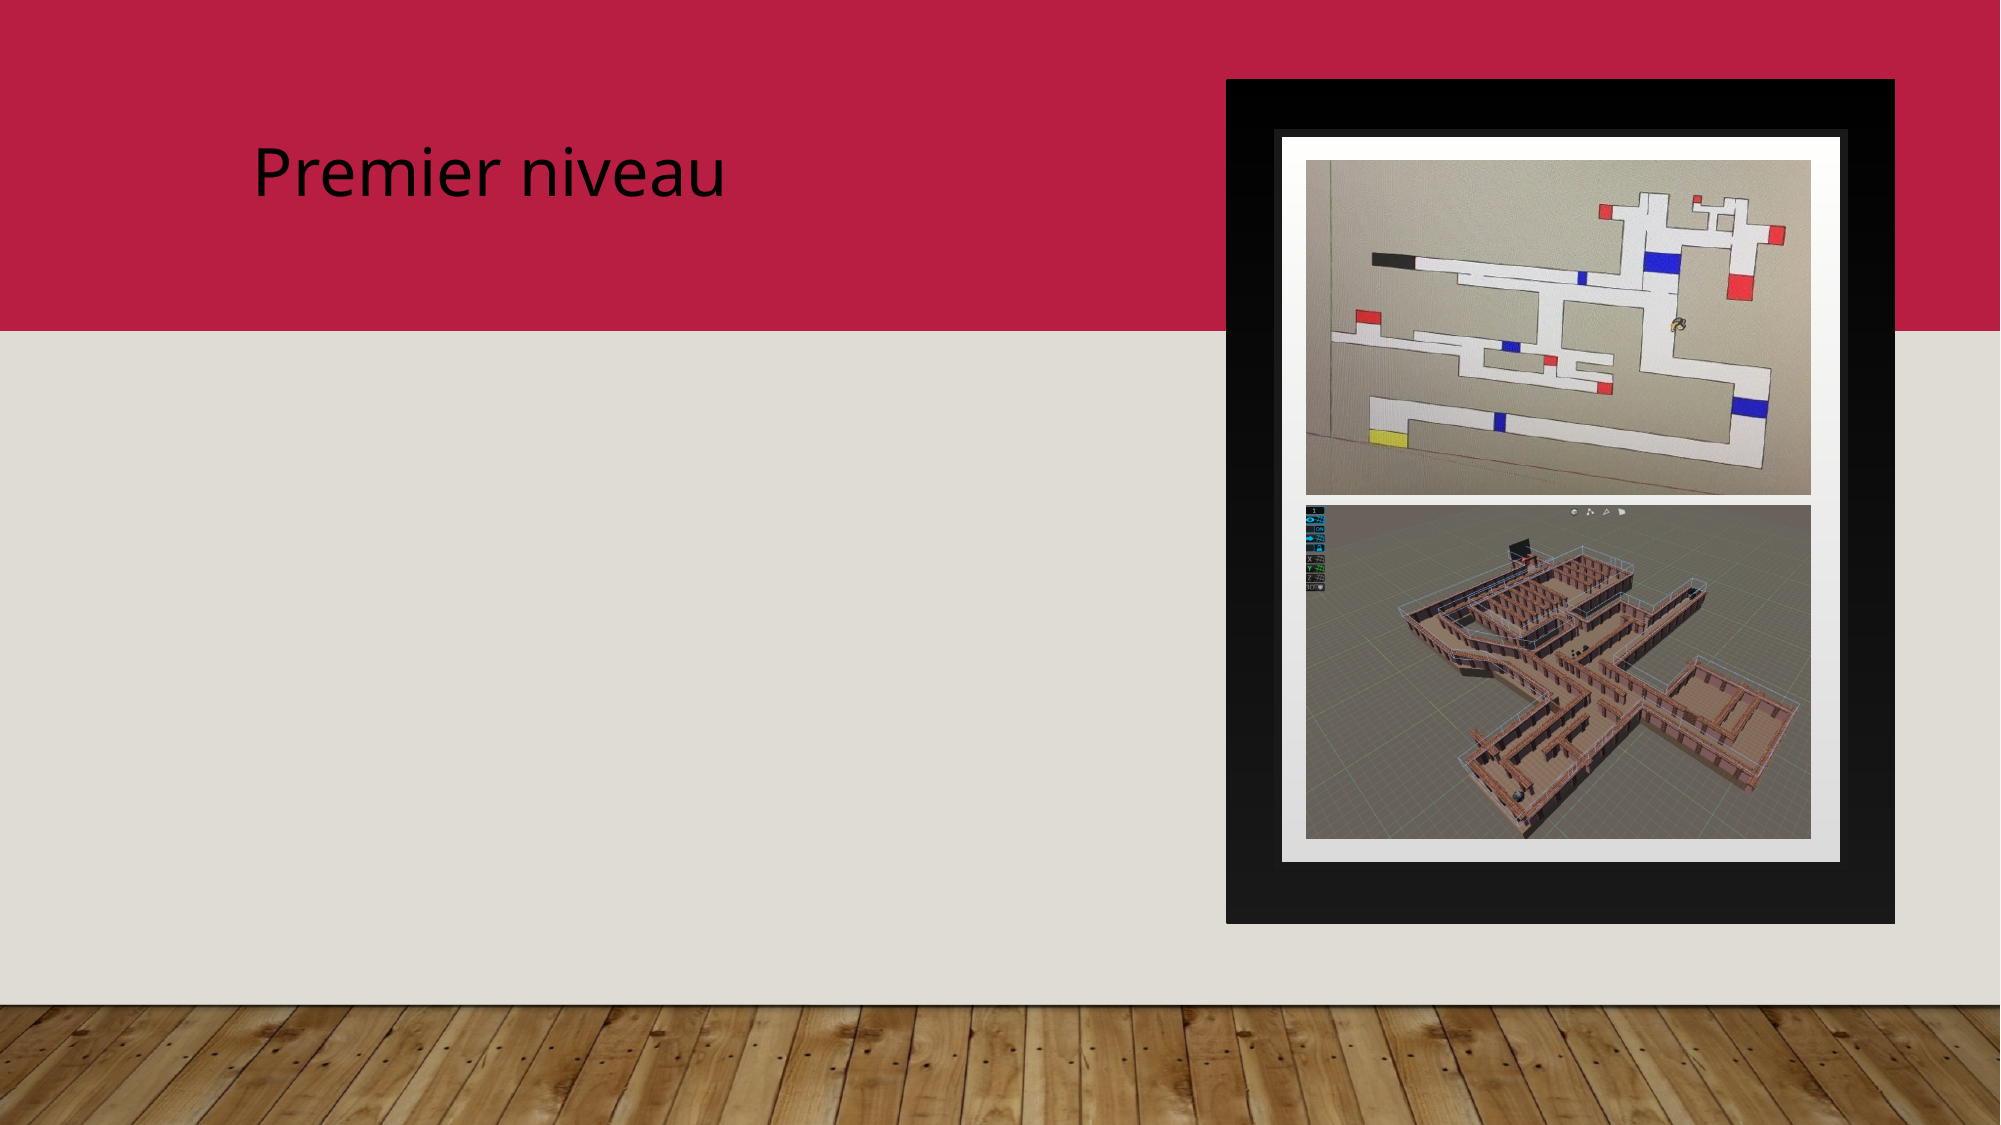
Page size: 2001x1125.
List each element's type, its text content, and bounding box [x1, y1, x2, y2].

text_box [0, 0, 2000, 1005]
picture [1306, 505, 1811, 839]
title Premier niveau [238, 131, 1149, 305]
picture [0, 1005, 2000, 1125]
picture [1306, 160, 1811, 495]
